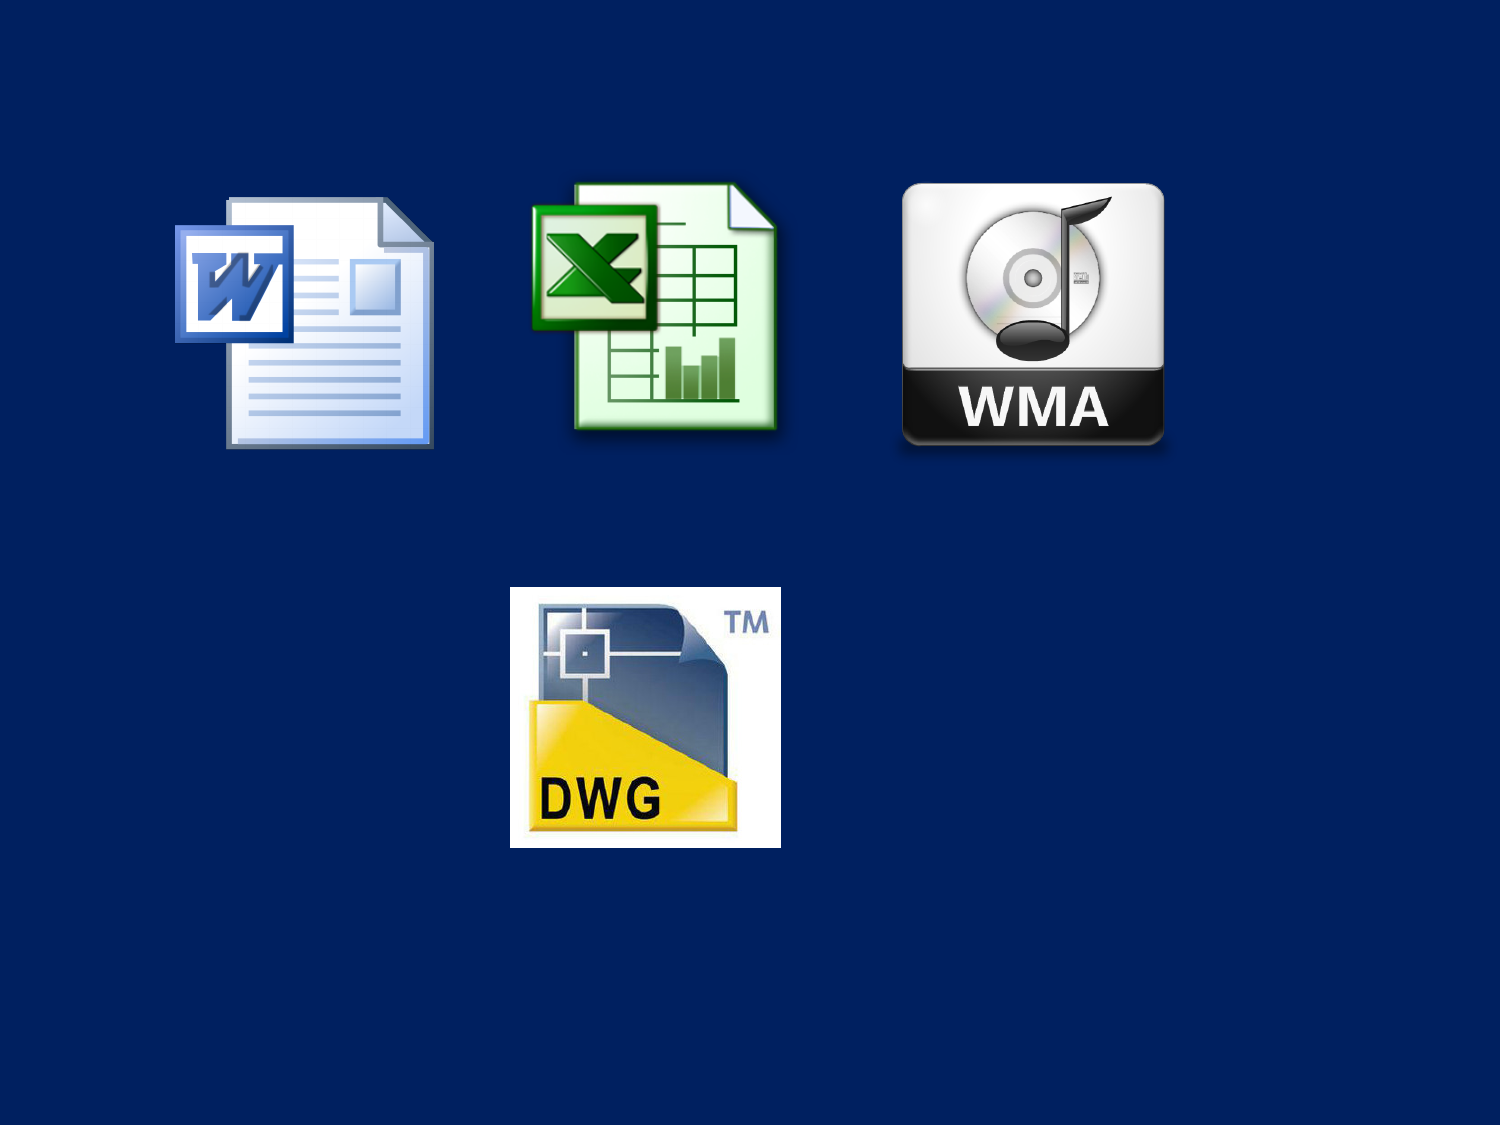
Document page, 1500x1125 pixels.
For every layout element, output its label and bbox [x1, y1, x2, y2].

picture [510, 587, 781, 848]
picture [525, 169, 811, 455]
picture [175, 197, 434, 451]
picture [881, 163, 1185, 468]
